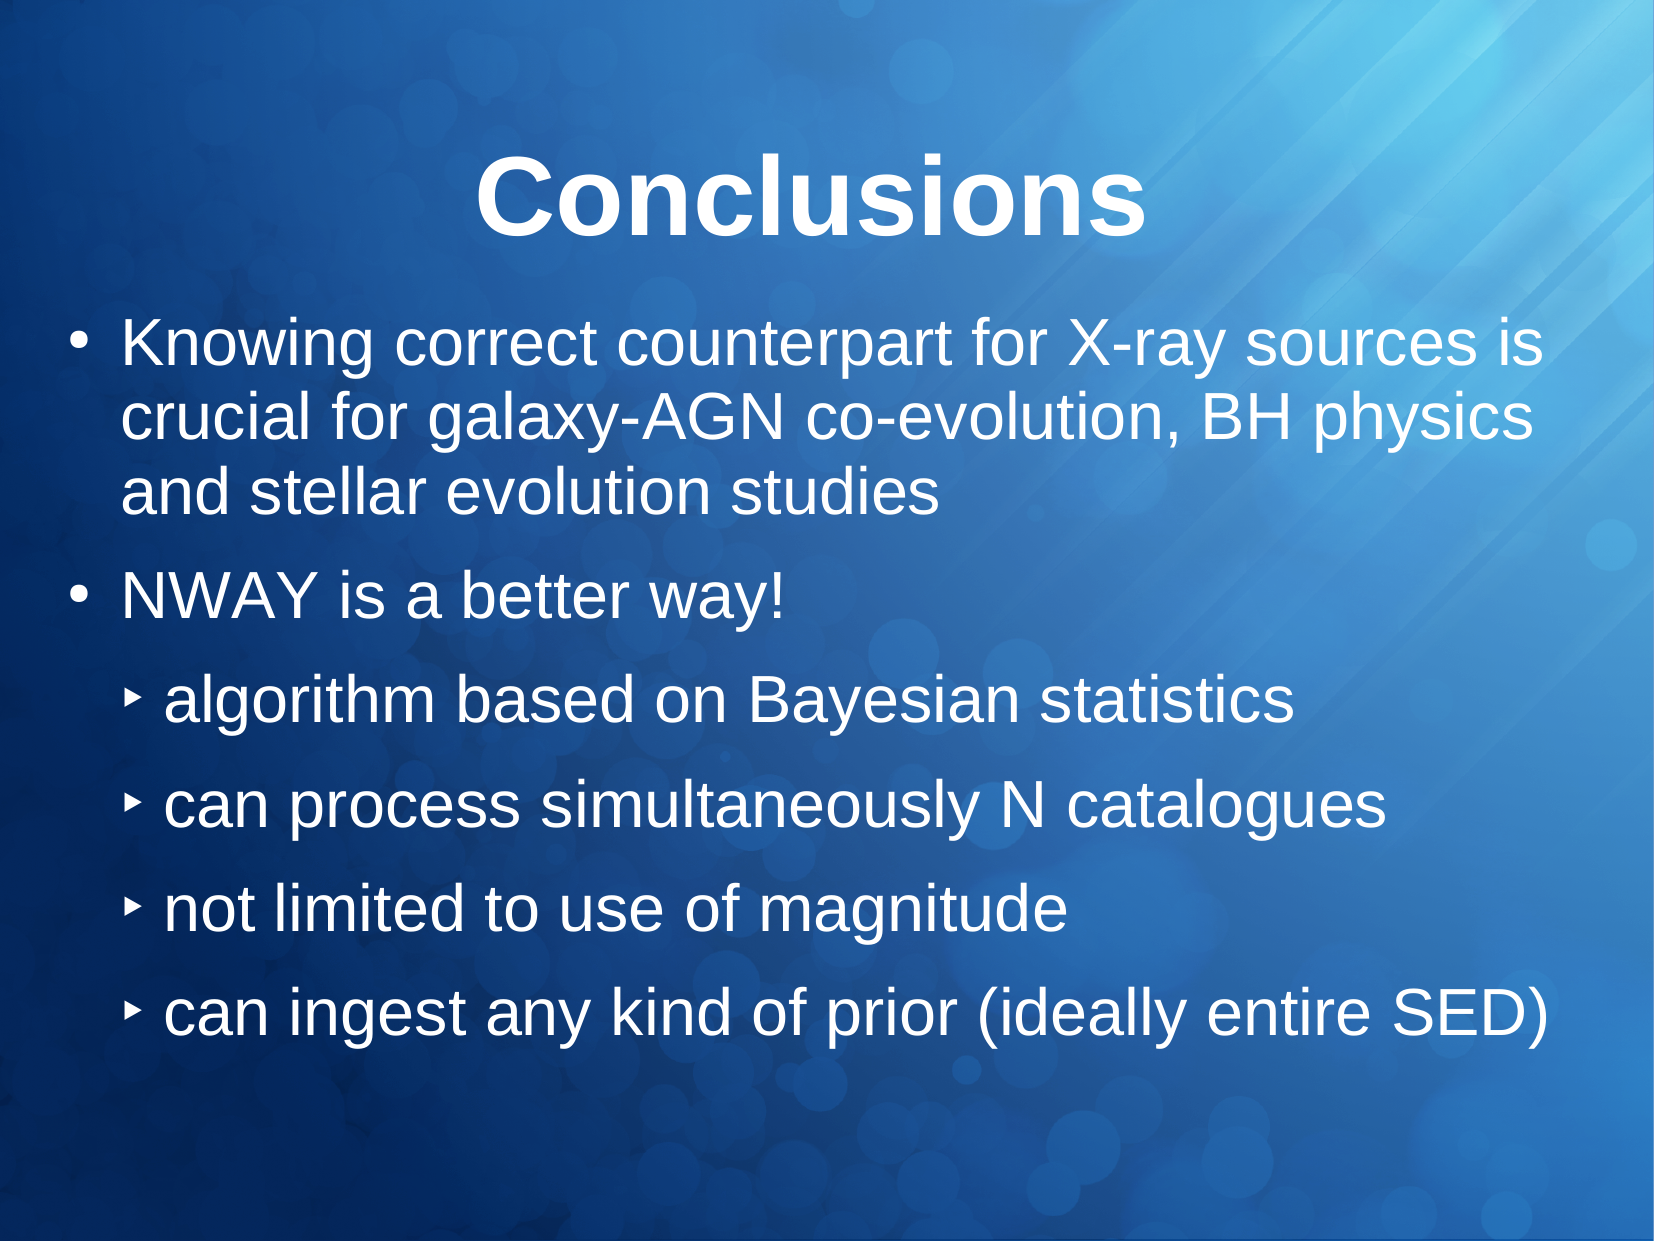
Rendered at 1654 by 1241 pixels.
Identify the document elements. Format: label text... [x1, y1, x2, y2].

list Knowing correct counterpart for X-ray sources is crucial for galaxy-AGN co-evolution, BH physics and stellar evolution studies NWAY is a better way! ‣ algorithm based on Bayesian statistics ‣ can process simultaneously N catalogues ‣ not limited to use of magnitude ‣ can ingest any kind of prior (ideally entire SED) [49, 304, 1625, 1163]
title Conclusions [118, 112, 1506, 281]
picture [0, 0, 1654, 1241]
